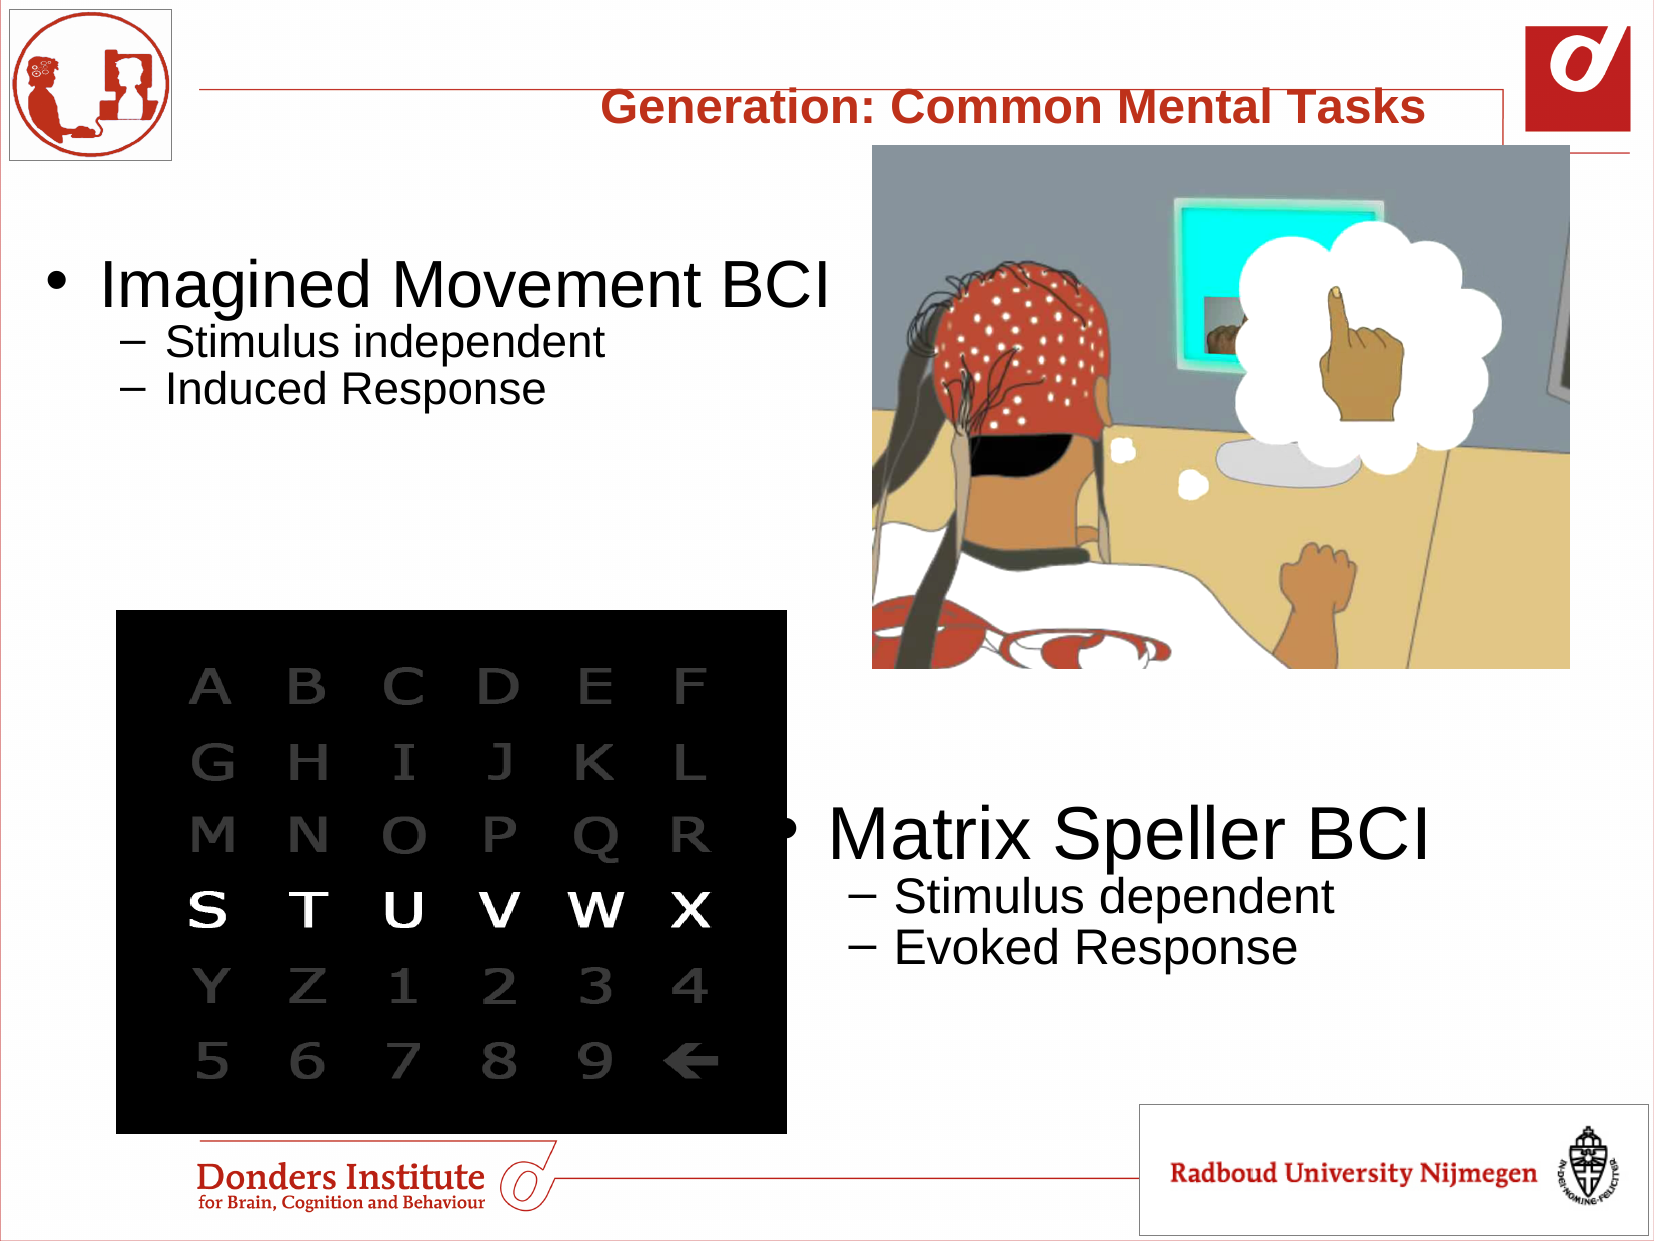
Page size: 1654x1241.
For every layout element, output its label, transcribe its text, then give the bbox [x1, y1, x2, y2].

list Imagined Movement BCI Stimulus independent Induced Response [45, 261, 851, 466]
title Generation: Common Mental Tasks [600, 72, 1607, 151]
list Matrix Speller BCI Stimulus dependent Evoked Response [787, 807, 1460, 1027]
picture [0, 0, 1654, 1241]
